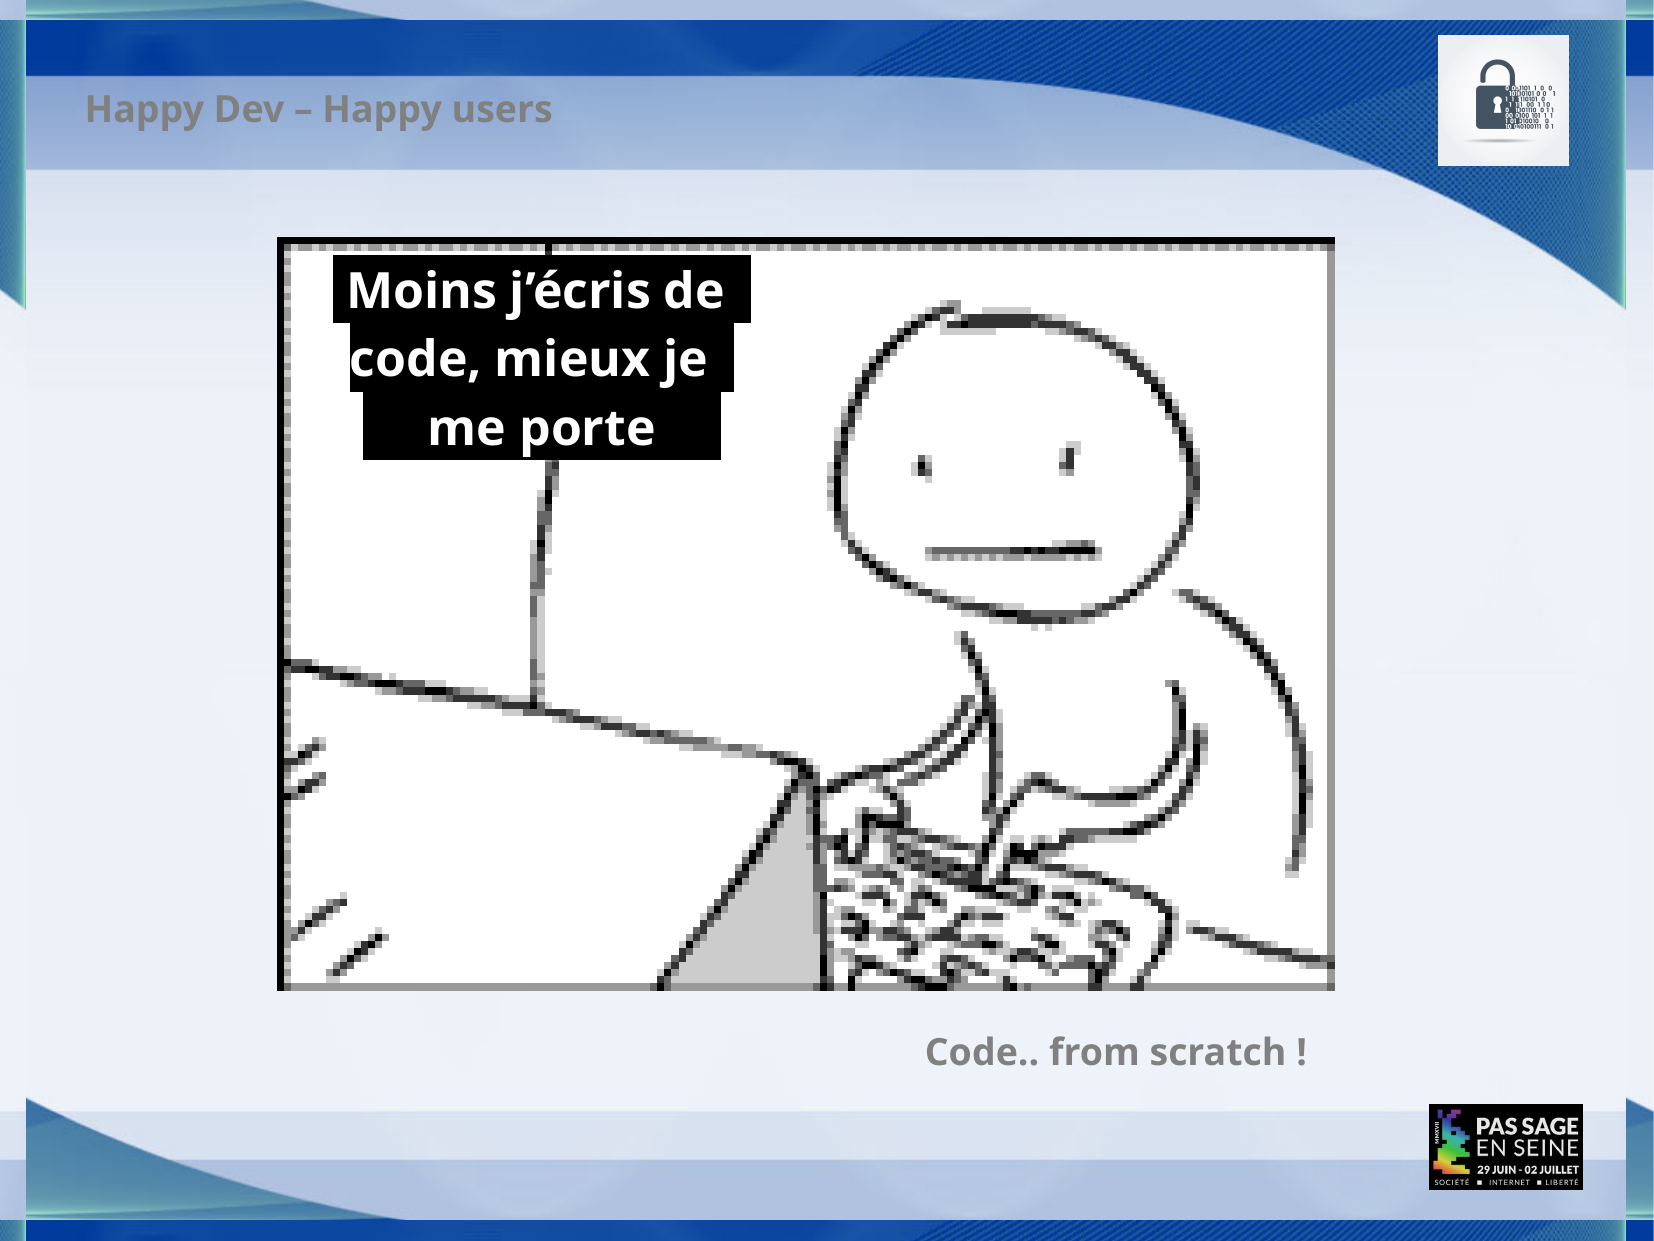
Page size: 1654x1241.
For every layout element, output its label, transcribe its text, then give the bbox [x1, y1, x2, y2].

picture [0, 0, 1654, 1241]
title Code.. from scratch ! [879, 1027, 1353, 1075]
title Moins j’écris de code, mieux je me porte [300, 270, 784, 445]
title Happy Dev – Happy users [11, 64, 626, 152]
